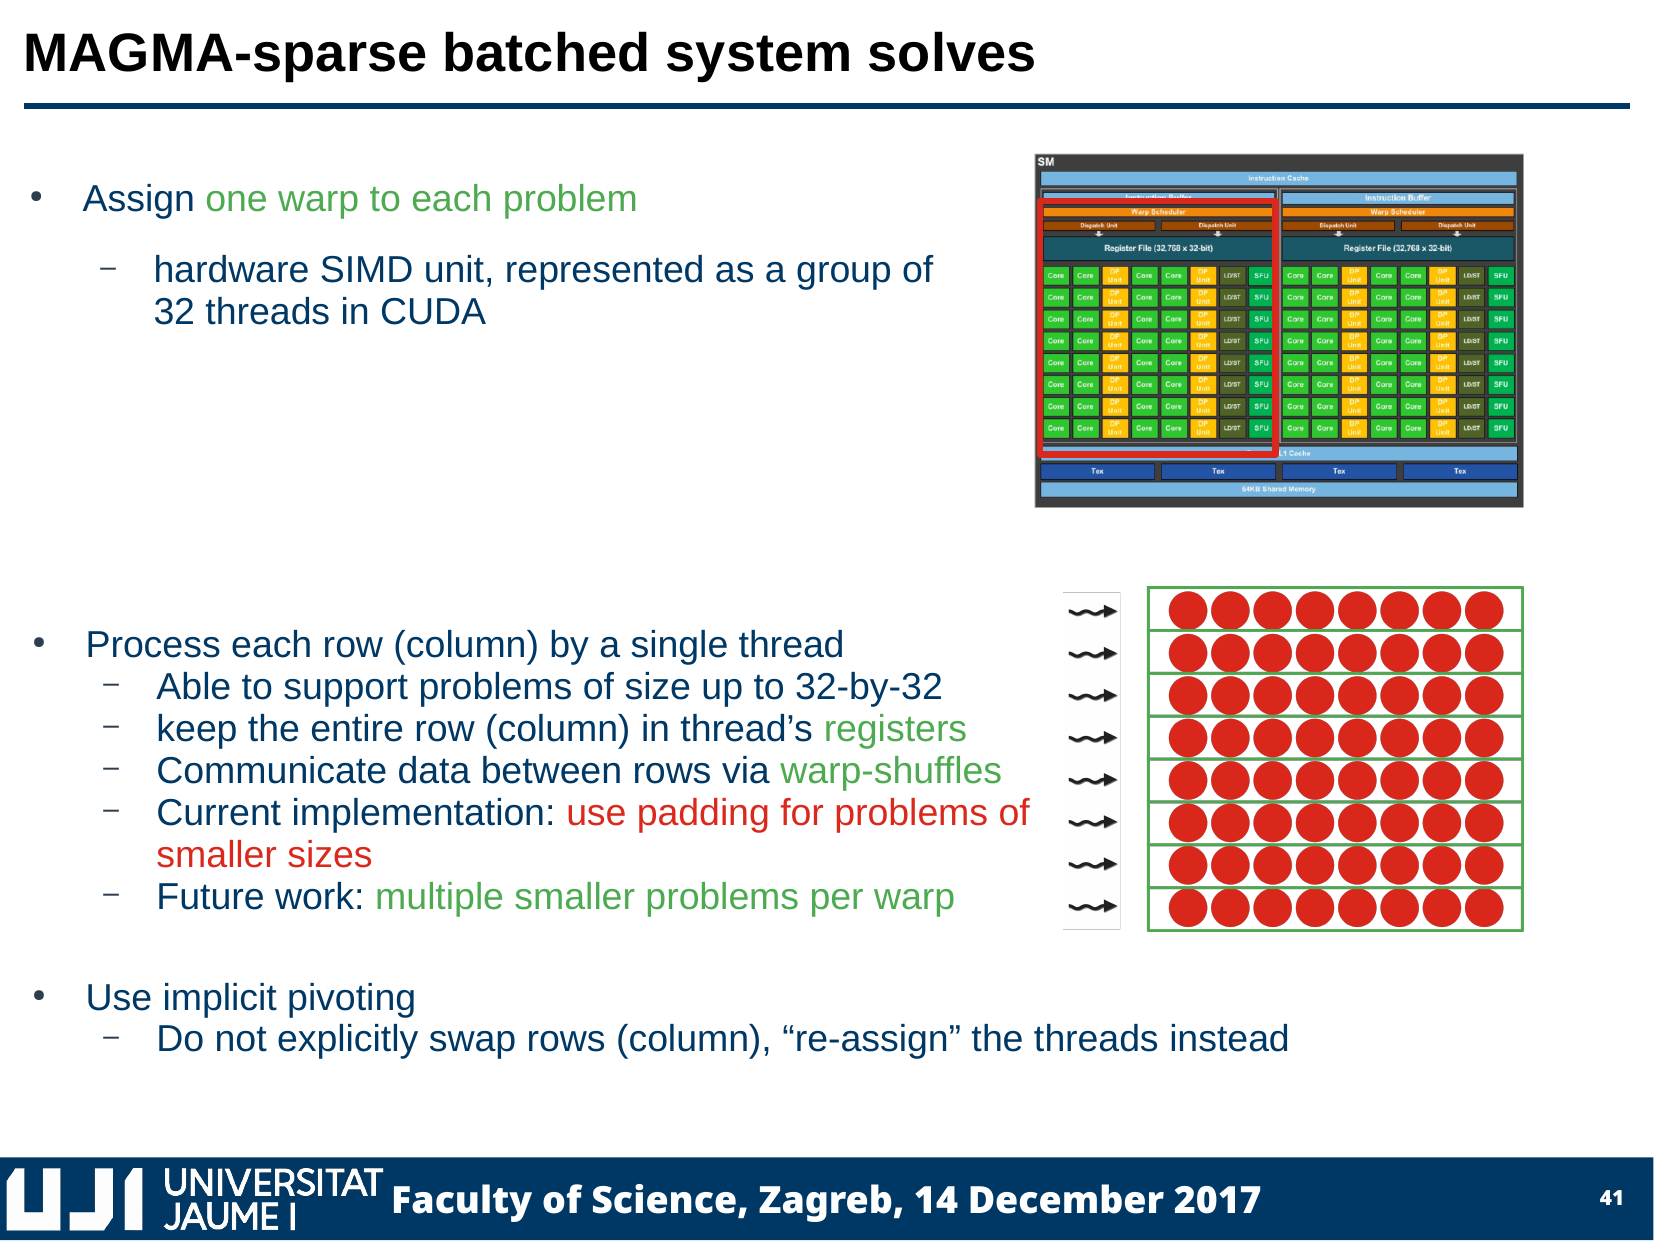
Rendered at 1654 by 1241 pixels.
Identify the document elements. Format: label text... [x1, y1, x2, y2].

text_box Use implicit pivoting Do not explicitly swap rows (column), “re-assign” the threads instead [0, 968, 1501, 1111]
list Assign one warp to each problem hardware SIMD unit, represented as a group of 32 threads in CUDA [11, 177, 945, 567]
picture [1034, 153, 1524, 508]
title MAGMA-sparse batched system solves [23, 0, 1630, 107]
picture [1063, 586, 1524, 932]
text_box Process each row (column) by a single thread Able to support problems of size up to 32-by-32 keep the entire row (column) in thread’s registers Communicate data between rows via warp-shuffles Current implementation: use padding for problems of smaller sizes Future work: multiple smaller problems per warp [0, 615, 1063, 925]
picture [0, 1158, 390, 1241]
